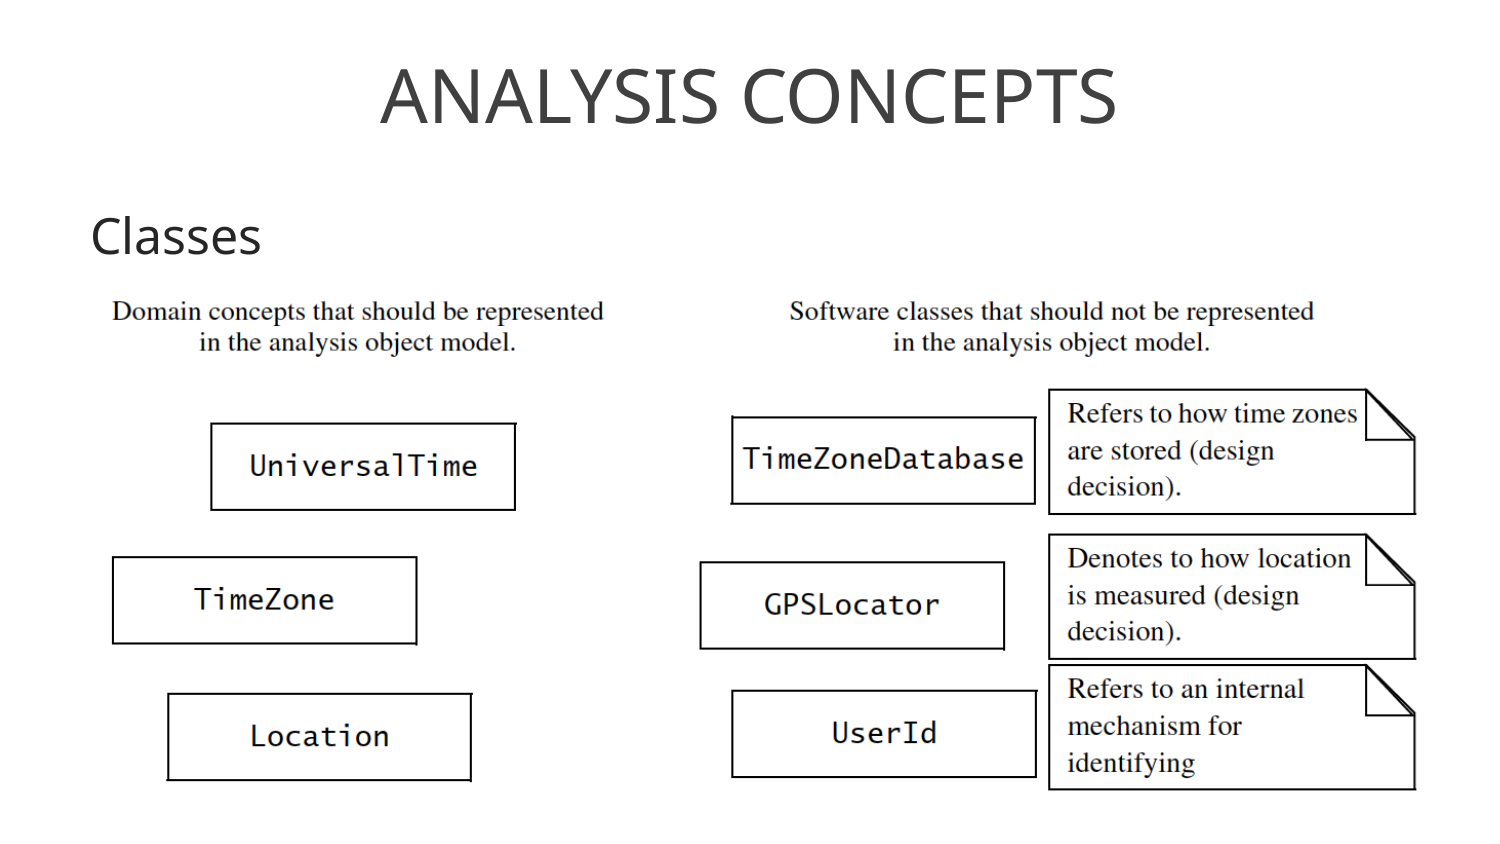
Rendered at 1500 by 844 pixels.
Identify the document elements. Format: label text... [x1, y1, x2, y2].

title Analysis concepts [75, 23, 1425, 164]
picture [75, 289, 1441, 812]
list Classes [75, 196, 1425, 289]
